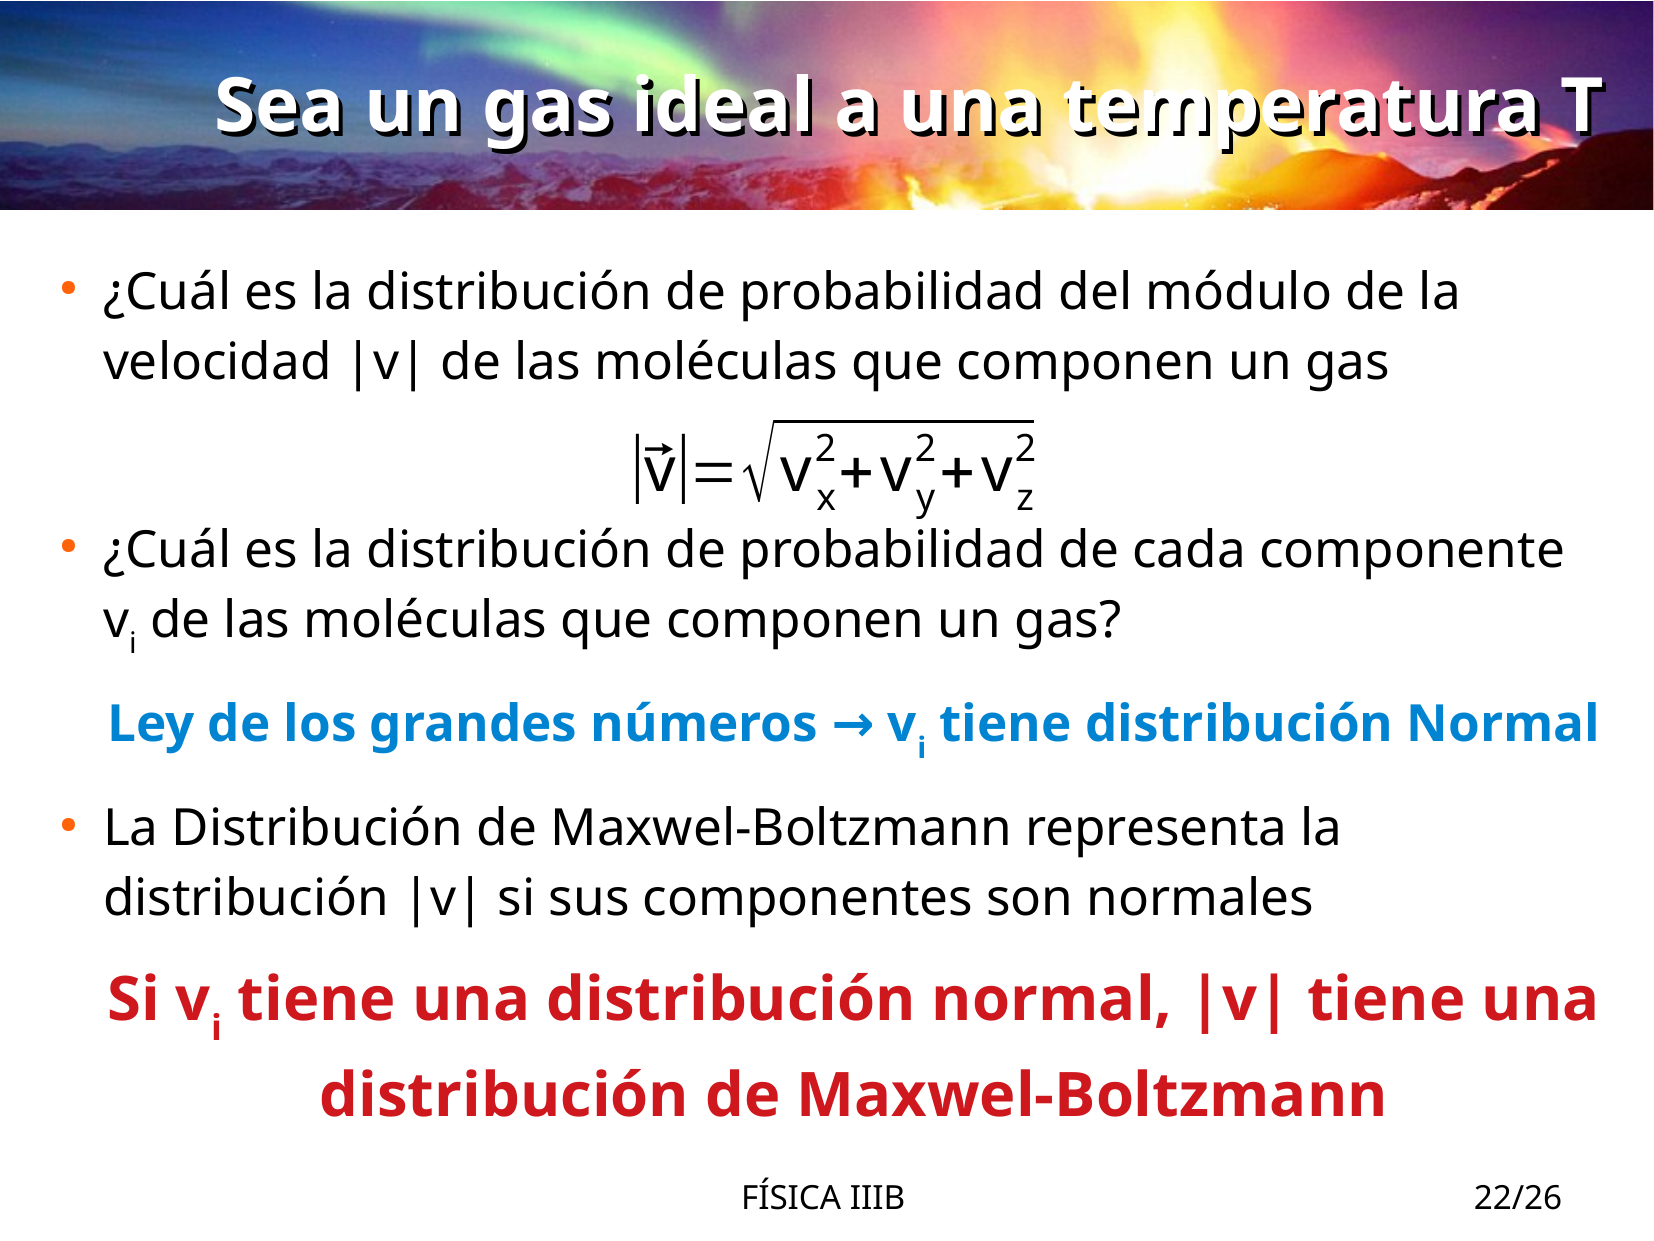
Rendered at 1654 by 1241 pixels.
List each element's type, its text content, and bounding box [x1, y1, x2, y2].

picture [0, 1, 1654, 210]
chart [619, 417, 1041, 519]
list ¿Cuál es la distribución de probabilidad del módulo de la velocidad |v| de las moléculas que componen un gas ¿Cuál es la distribución de probabilidad de cada componente vi de las moléculas que componen un gas? Ley de los grandes números → vi tiene distribución Normal La Distribución de Maxwel-Boltzmann representa la distribución |v| si sus componentes son normales Si vi tiene una distribución normal, |v| tiene una distribución de Maxwel-Boltzmann [45, 255, 1606, 1156]
title Sea un gas ideal a una temperatura T [45, 15, 1606, 191]
